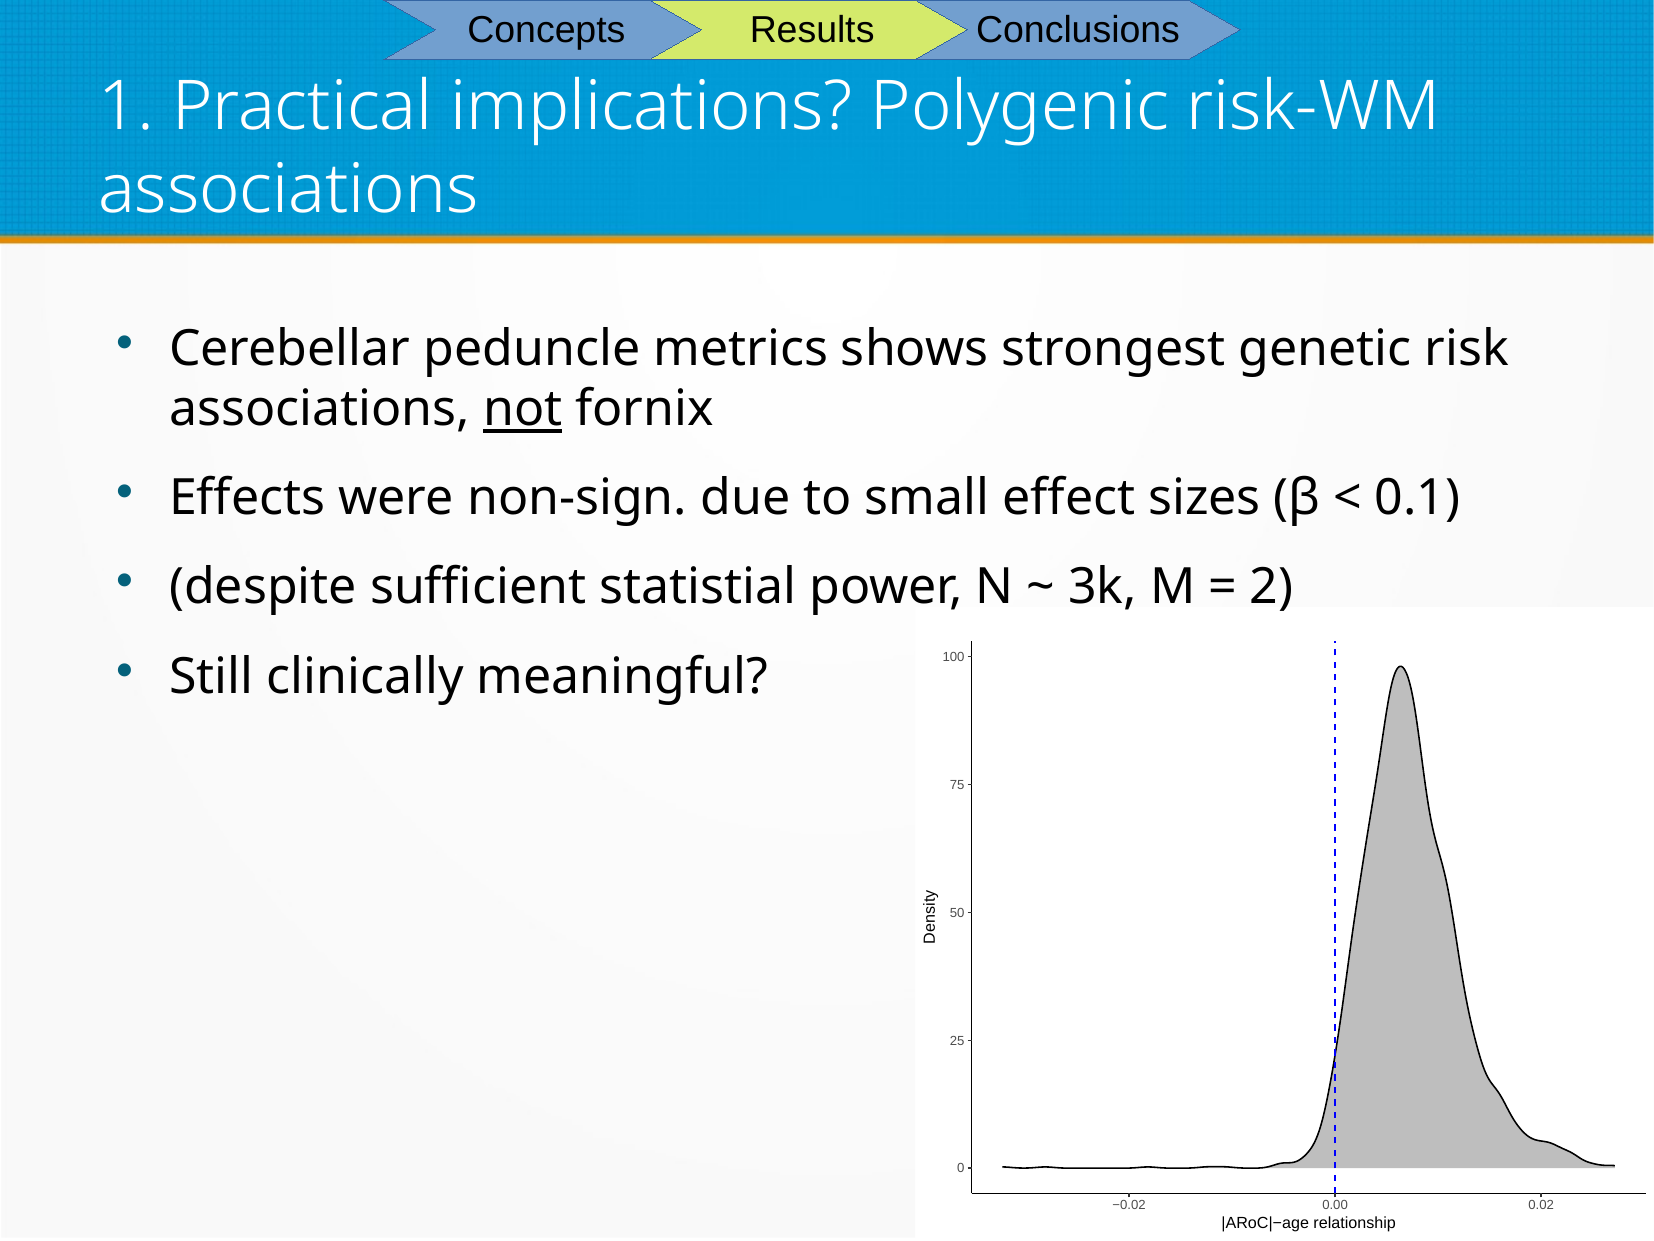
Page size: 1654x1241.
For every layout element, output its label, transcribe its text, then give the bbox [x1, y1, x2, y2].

title 1. Practical implications? Polygenic risk-WM associations [98, 59, 1654, 227]
list Cerebellar peduncle metrics shows strongest genetic risk associations, not fornix Effects were non-sign. due to small effect sizes (β < 0.1) (despite sufficient statistial power, N ~ 3k, M = 2) Still clinically meaningful? [98, 315, 1625, 709]
text_box Results [649, 0, 966, 60]
text_box Conclusions [915, 0, 1241, 60]
picture [0, 233, 1654, 1241]
text_box Concepts [383, 0, 700, 60]
